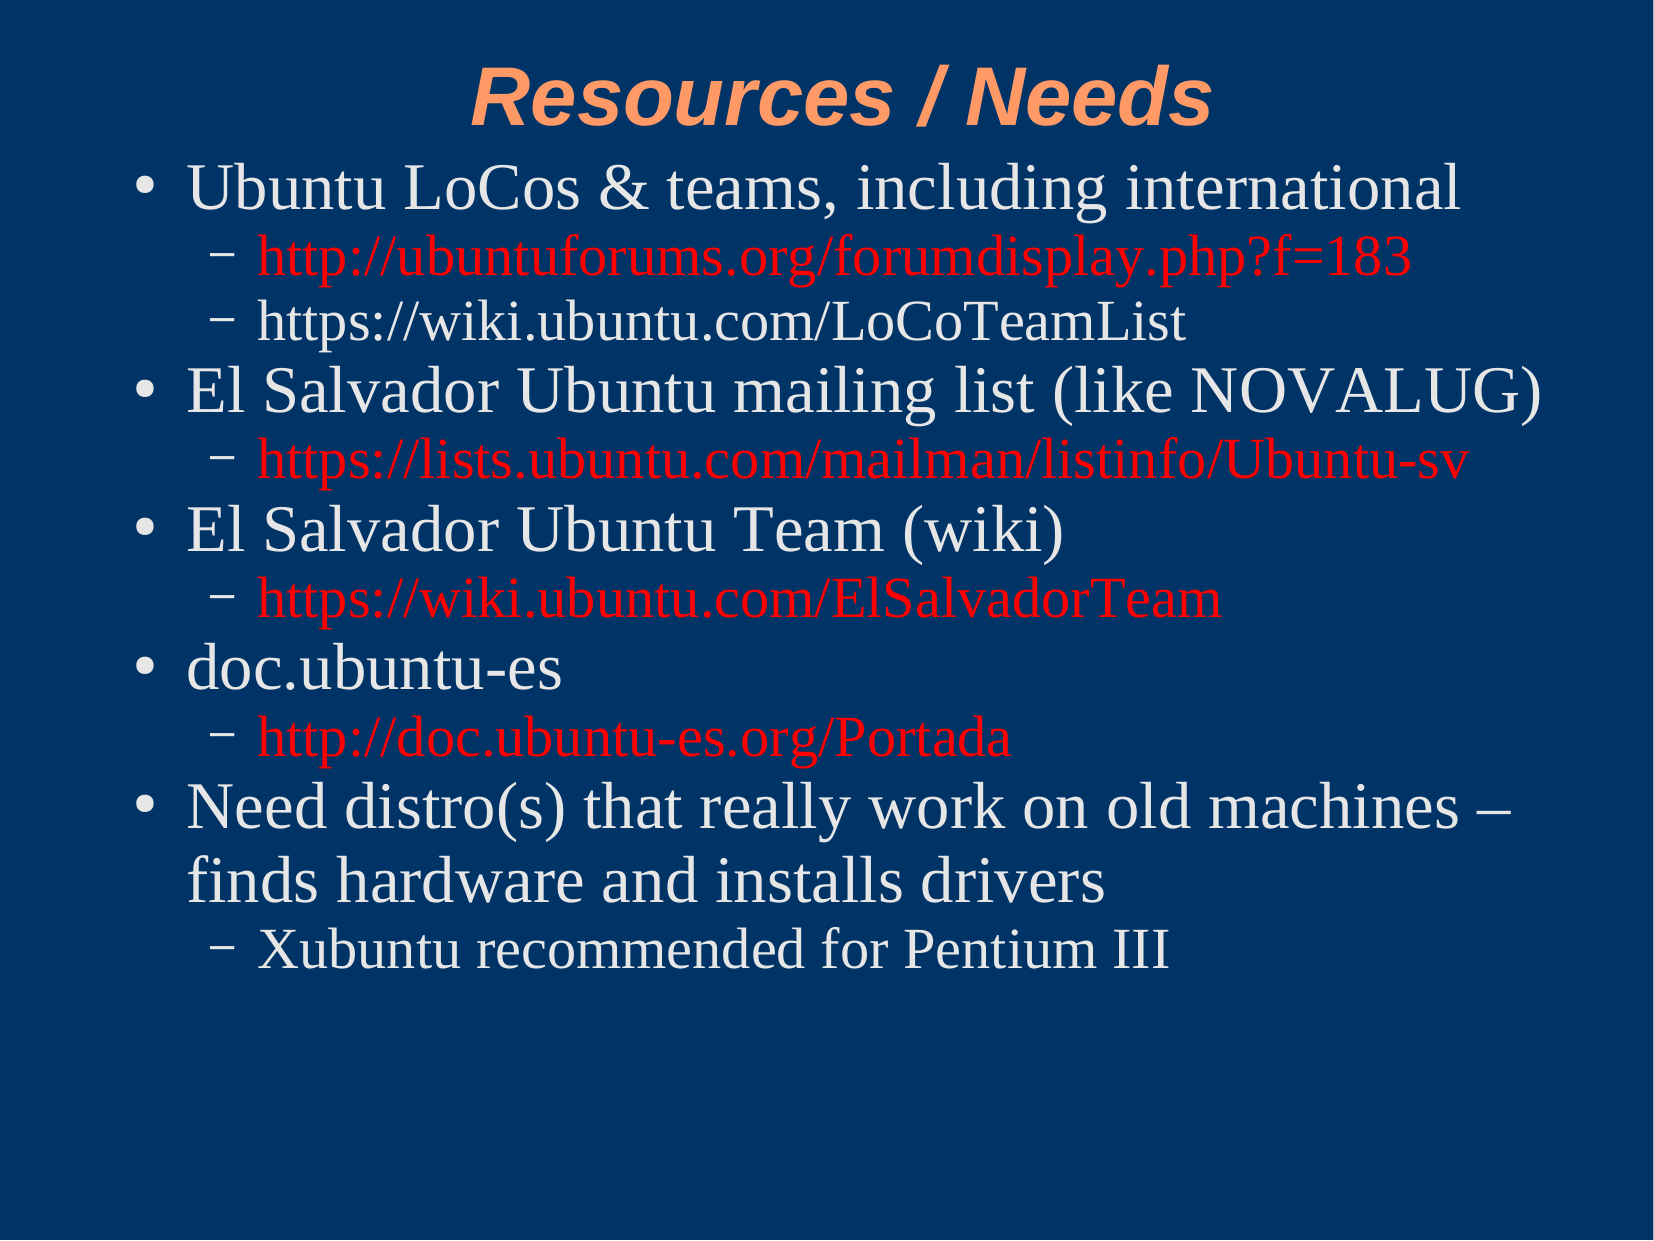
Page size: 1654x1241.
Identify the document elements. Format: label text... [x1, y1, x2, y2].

list Ubuntu LoCos & teams, including international http://ubuntuforums.org/forumdisplay.php?f=183 https://wiki.ubuntu.com/LoCoTeamList El Salvador Ubuntu mailing list (like NOVALUG) https://lists.ubuntu.com/mailman/listinfo/Ubuntu-sv El Salvador Ubuntu Team (wiki) https://wiki.ubuntu.com/ElSalvadorTeam doc.ubuntu-es http://doc.ubuntu-es.org/Portada Need distro(s) that really work on old machines – finds hardware and installs drivers Xubuntu recommended for Pentium III [115, 149, 1555, 1189]
title Resources / Needs [137, 0, 1550, 149]
